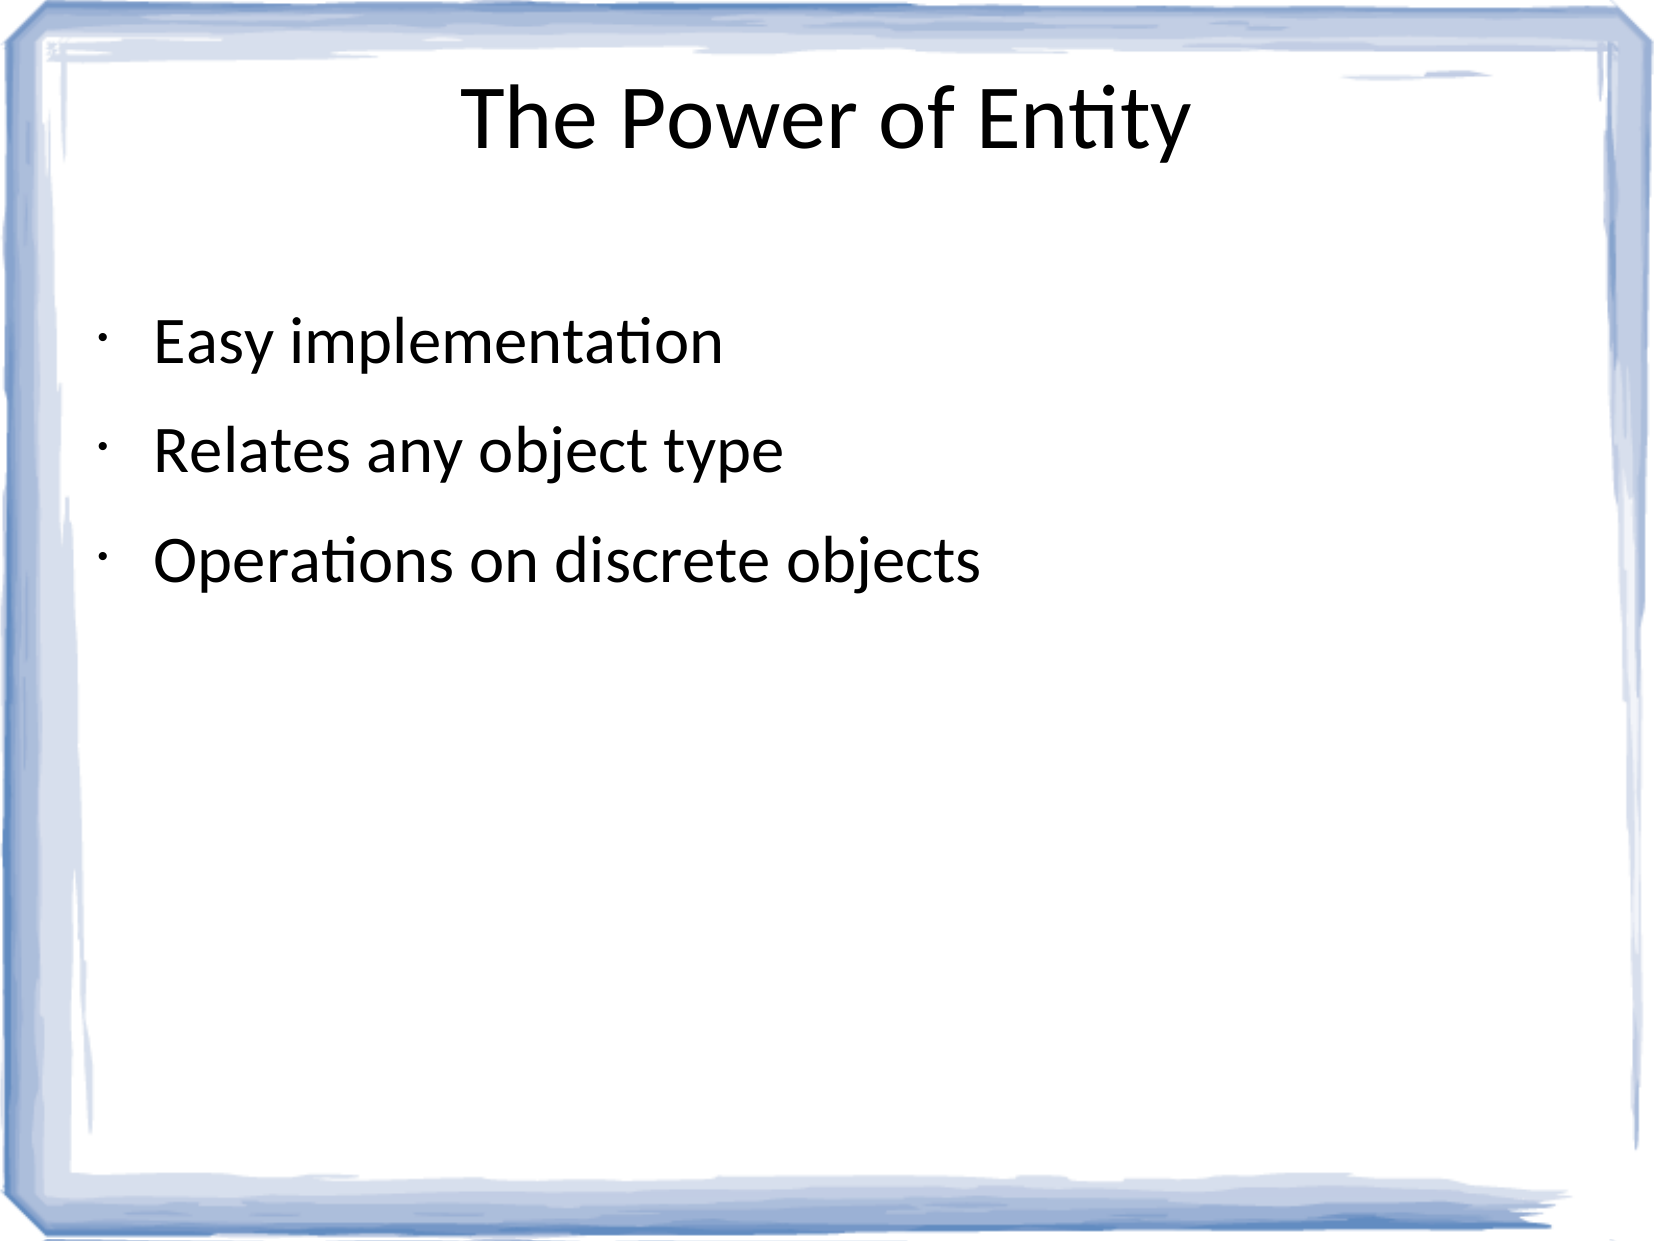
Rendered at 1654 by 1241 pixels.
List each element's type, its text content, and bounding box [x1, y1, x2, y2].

picture [0, 0, 1654, 1241]
list Easy implementation Relates any object type Operations on discrete objects [82, 289, 1571, 1108]
title The Power of Entity [82, 49, 1571, 257]
